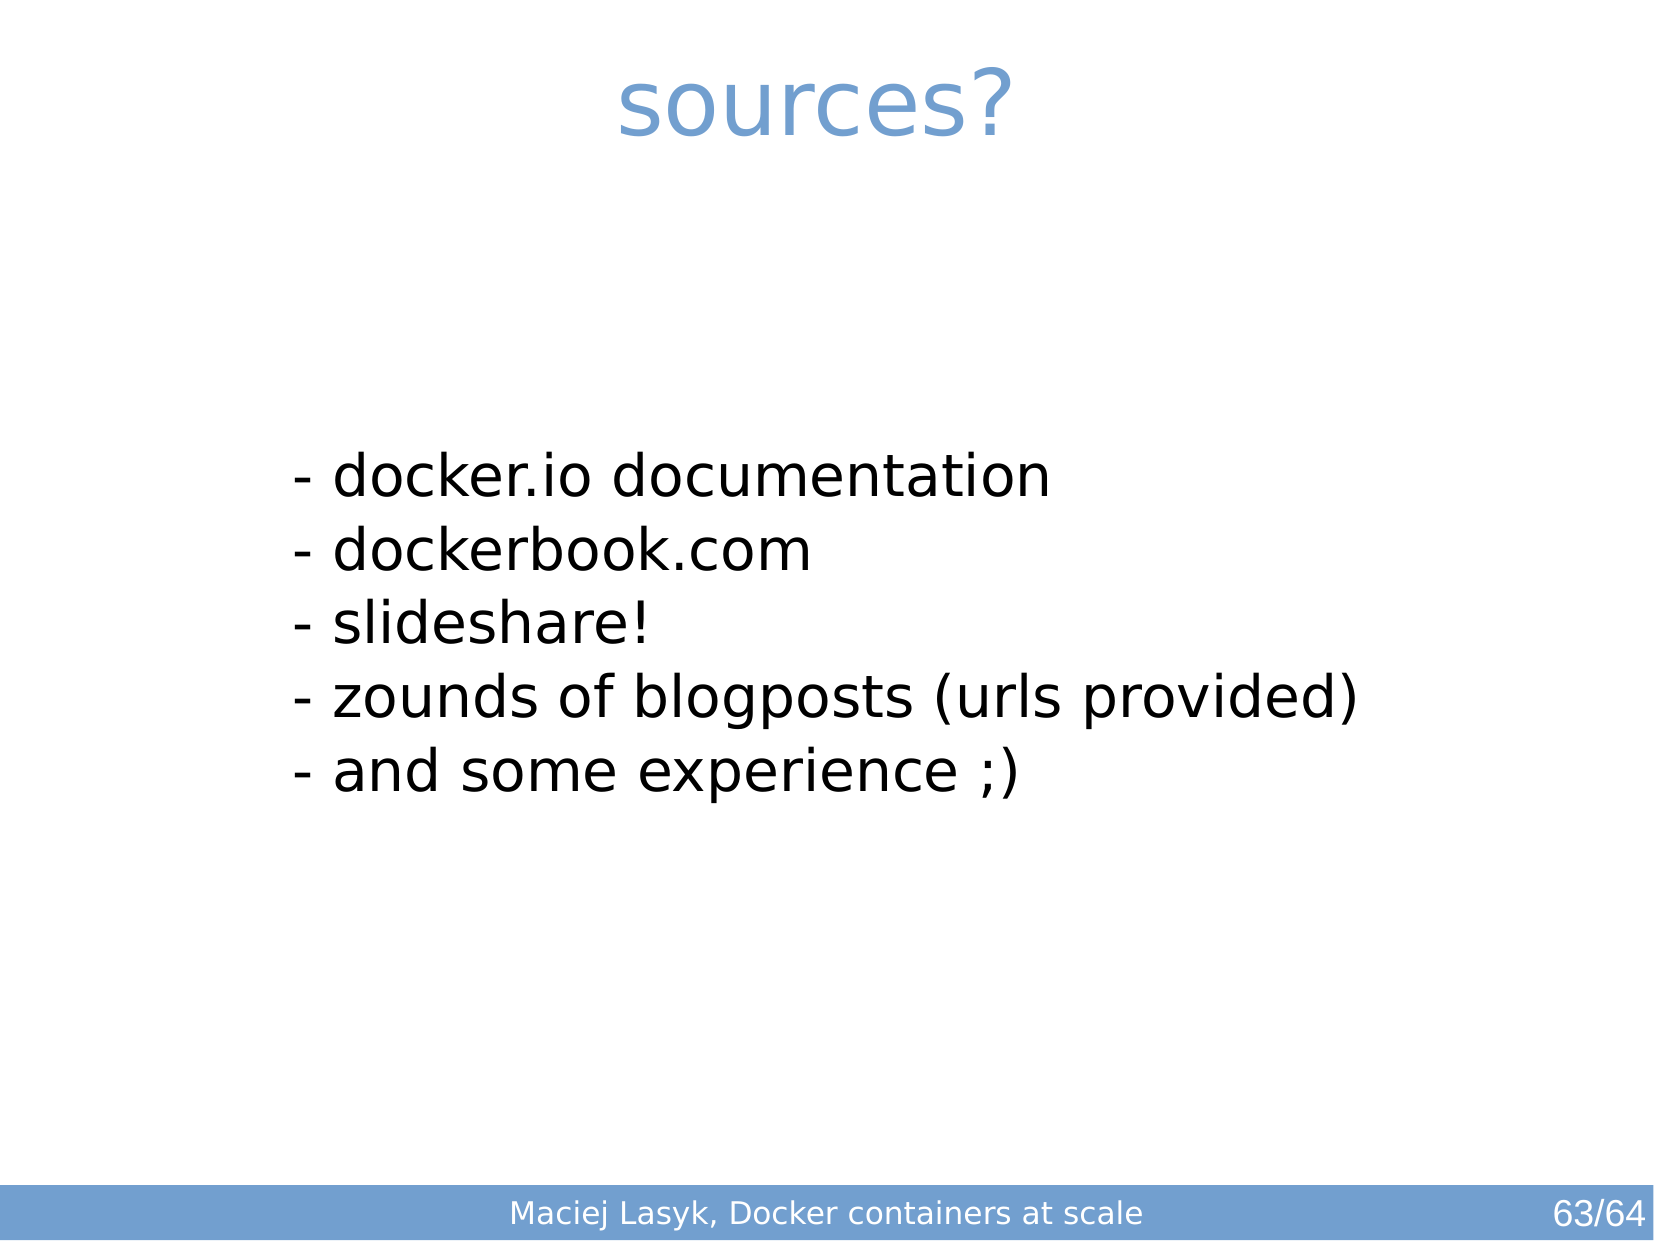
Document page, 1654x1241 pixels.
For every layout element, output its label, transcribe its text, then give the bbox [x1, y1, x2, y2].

text_box [0, 1185, 1527, 1241]
text_box Maciej Lasyk, Docker containers at scale [494, 1188, 1160, 1240]
text_box sources? [601, 42, 1053, 165]
text_box 63/64 [1527, 1185, 1654, 1241]
text_box - docker.io documentation - dockerbook.com - slideshare! - zounds of blogposts (urls provided) - and some experience ;) [277, 435, 1376, 813]
